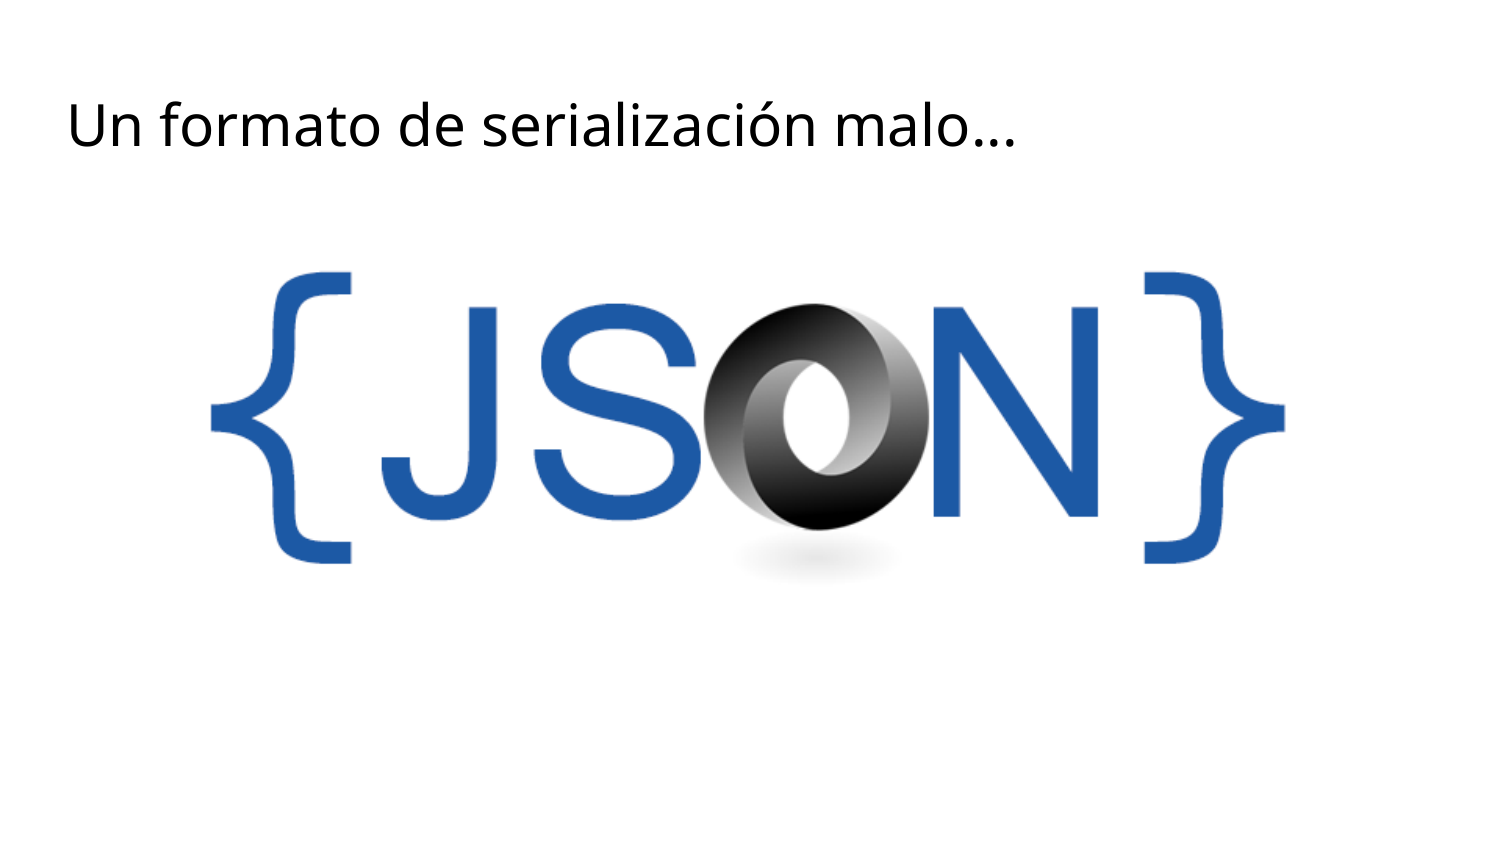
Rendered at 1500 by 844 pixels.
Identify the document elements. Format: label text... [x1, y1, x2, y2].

picture [210, 163, 1289, 680]
title Un formato de serialización malo... [51, 72, 1449, 167]
